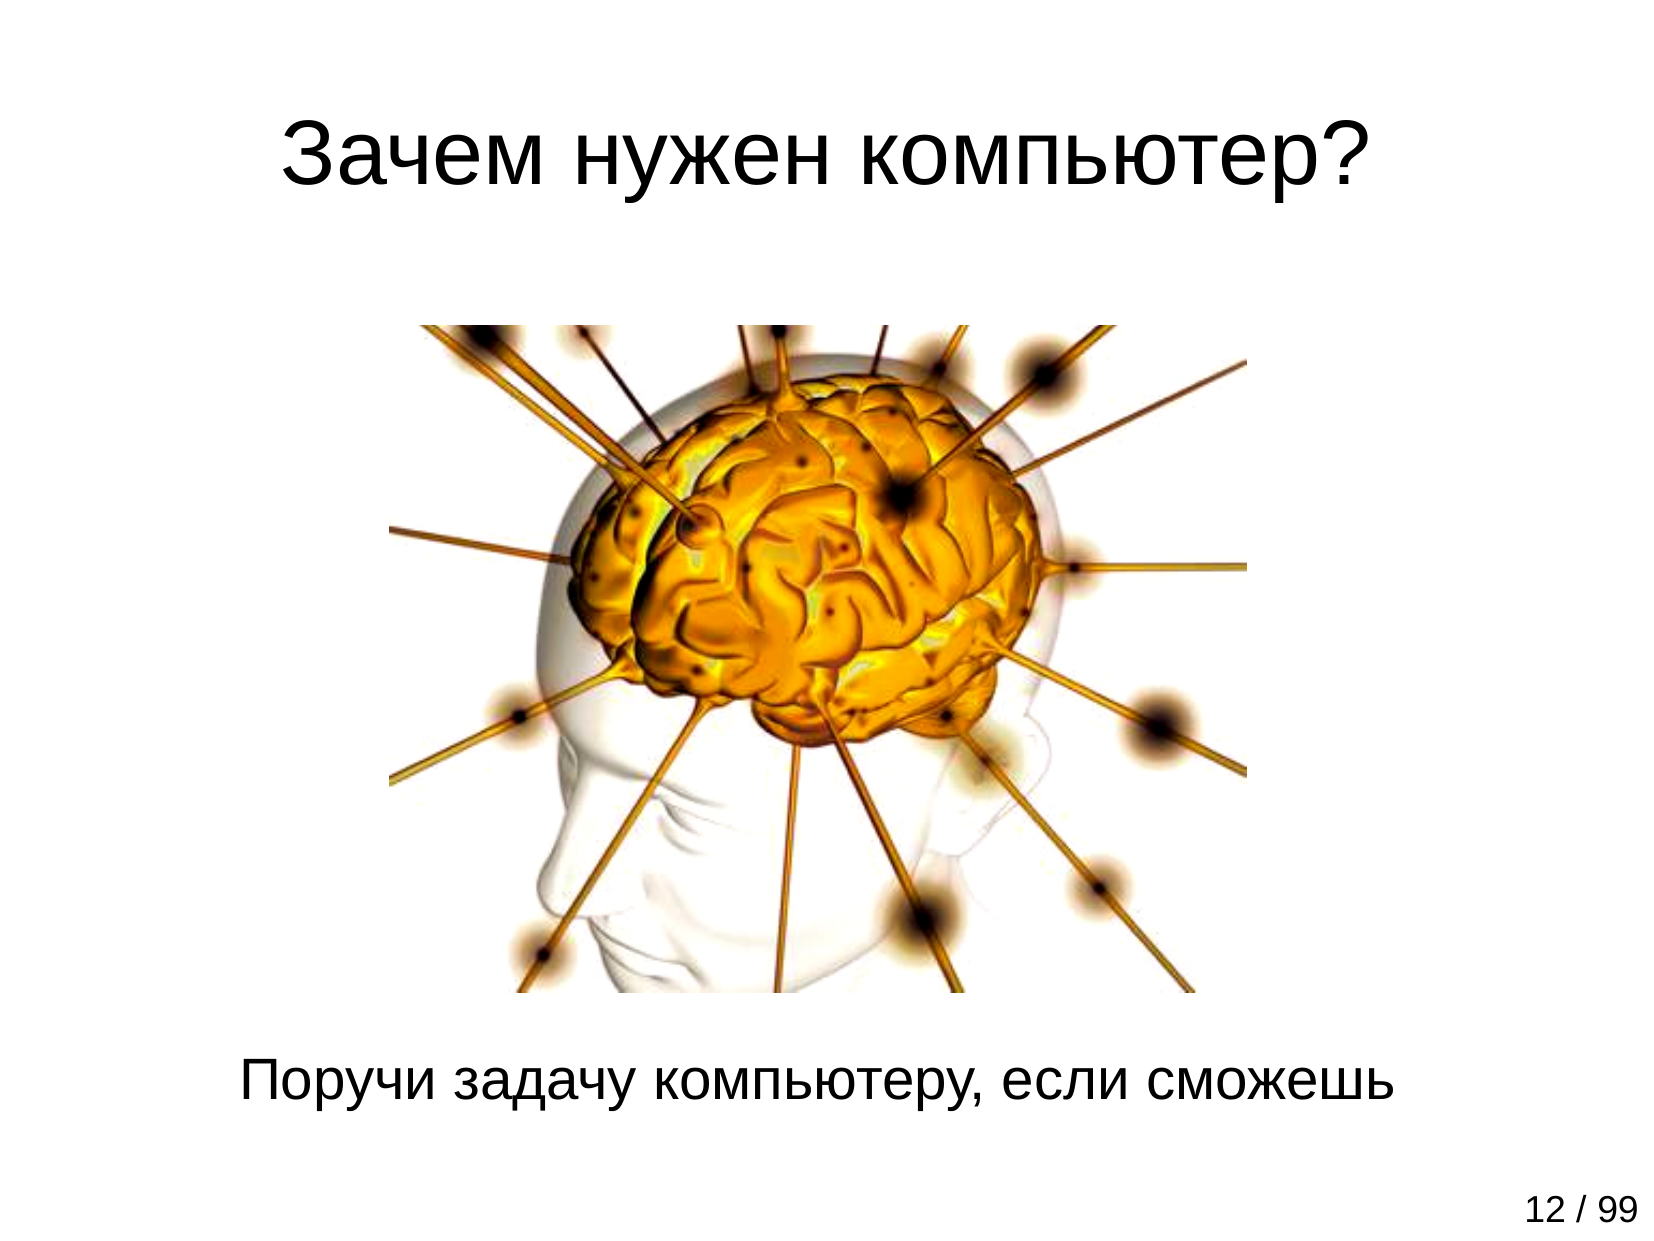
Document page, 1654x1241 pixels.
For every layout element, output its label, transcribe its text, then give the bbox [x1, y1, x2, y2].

picture [389, 325, 1247, 993]
title Зачем нужен компьютер? [82, 49, 1571, 257]
text_box Поручи задачу компьютеру, если сможешь [224, 1039, 1654, 1120]
text_box <number> / 99 [1380, 1181, 1654, 1238]
